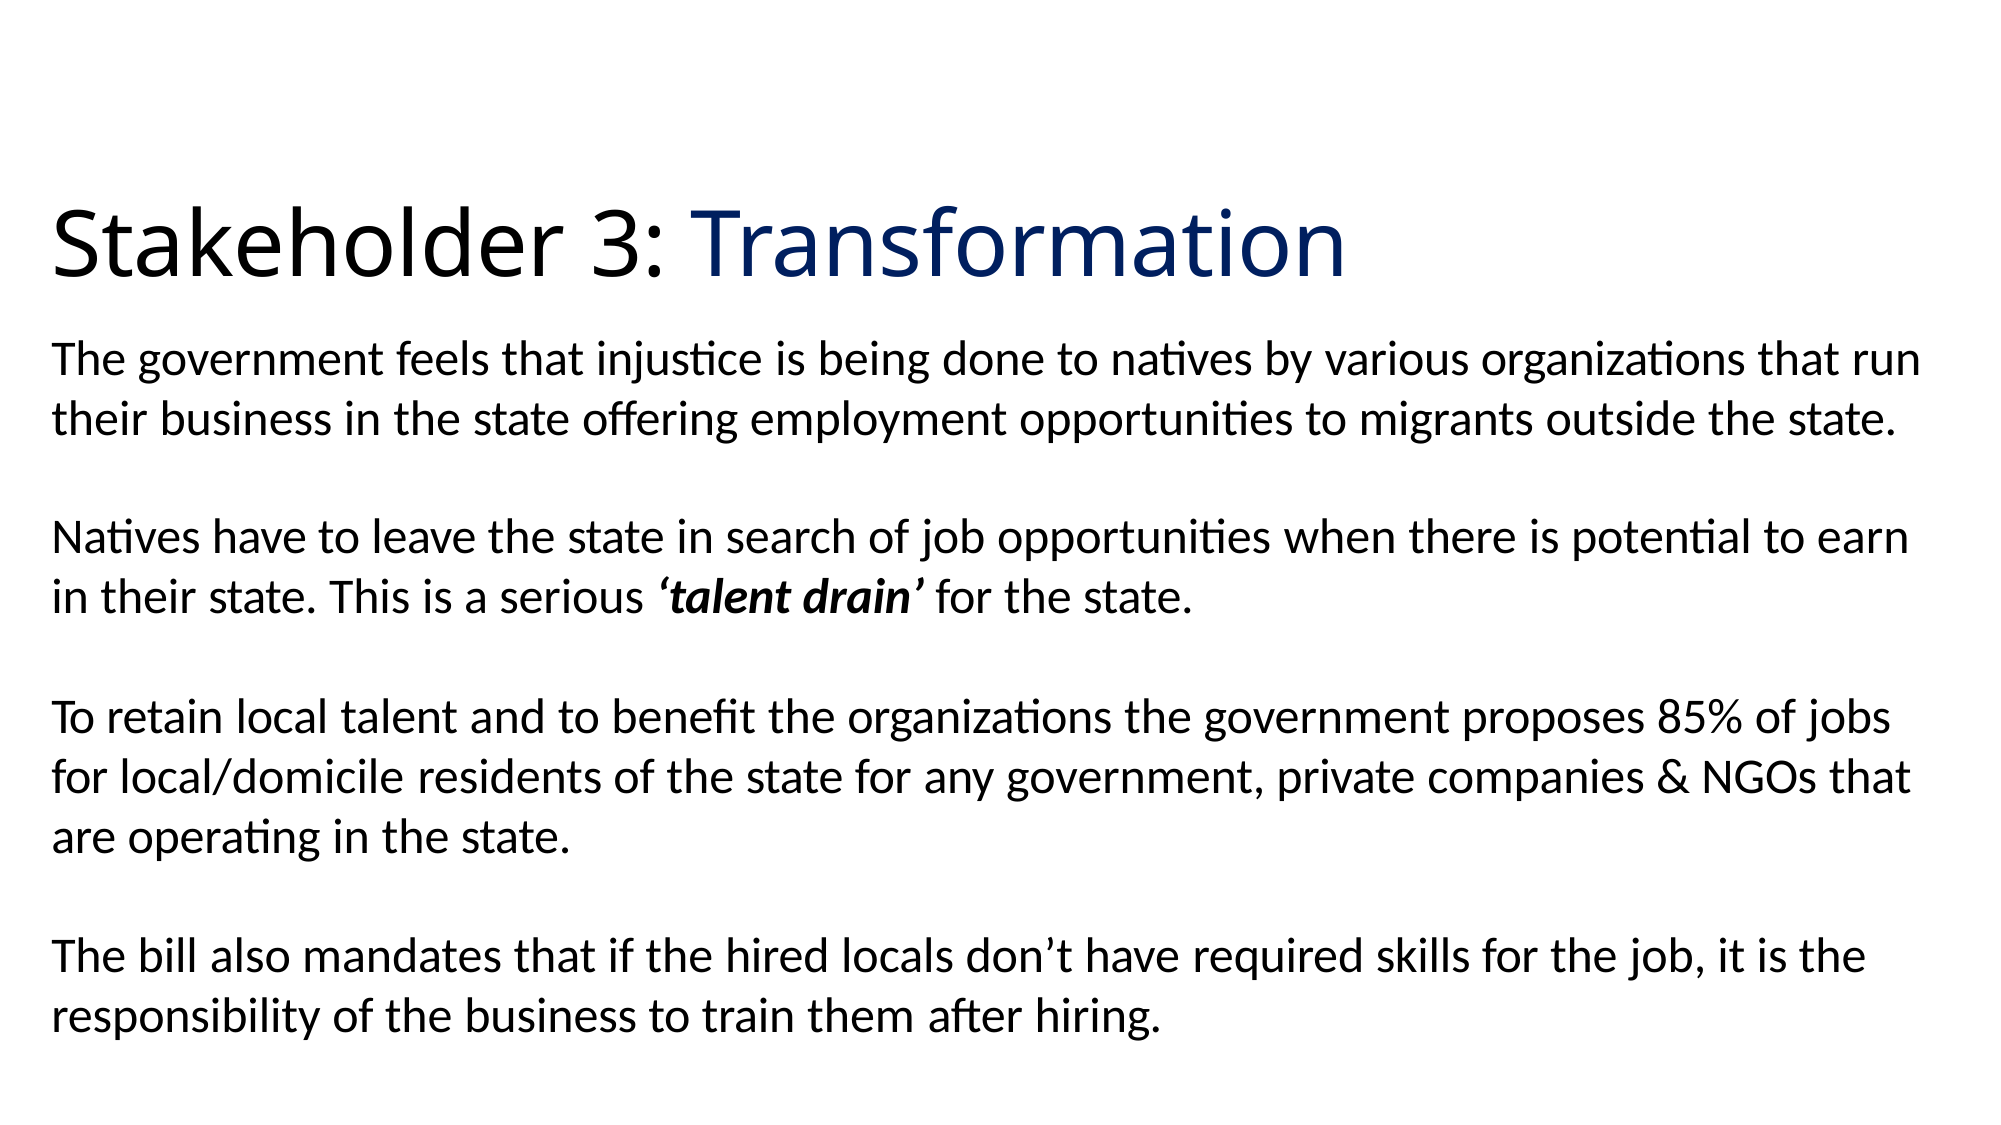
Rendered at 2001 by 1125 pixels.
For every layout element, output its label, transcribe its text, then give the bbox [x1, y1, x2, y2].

text_box The government feels that injustice is being done to natives by various organizations that run their business in the state offering employment opportunities to migrants outside the state. Natives have to leave the state in search of job opportunities when there is potential to earn in their state. This is a serious ‘talent drain’ for the state. To retain local talent and to benefit the organizations the government proposes 85% of jobs for local/domicile residents of the state for any government, private companies & NGOs that are operating in the state. The bill also mandates that if the hired locals don’t have required skills for the job, it is the responsibility of the business to train them after hiring. [48, 322, 1939, 1047]
title Stakeholder 3: Transformation [48, 181, 1622, 296]
